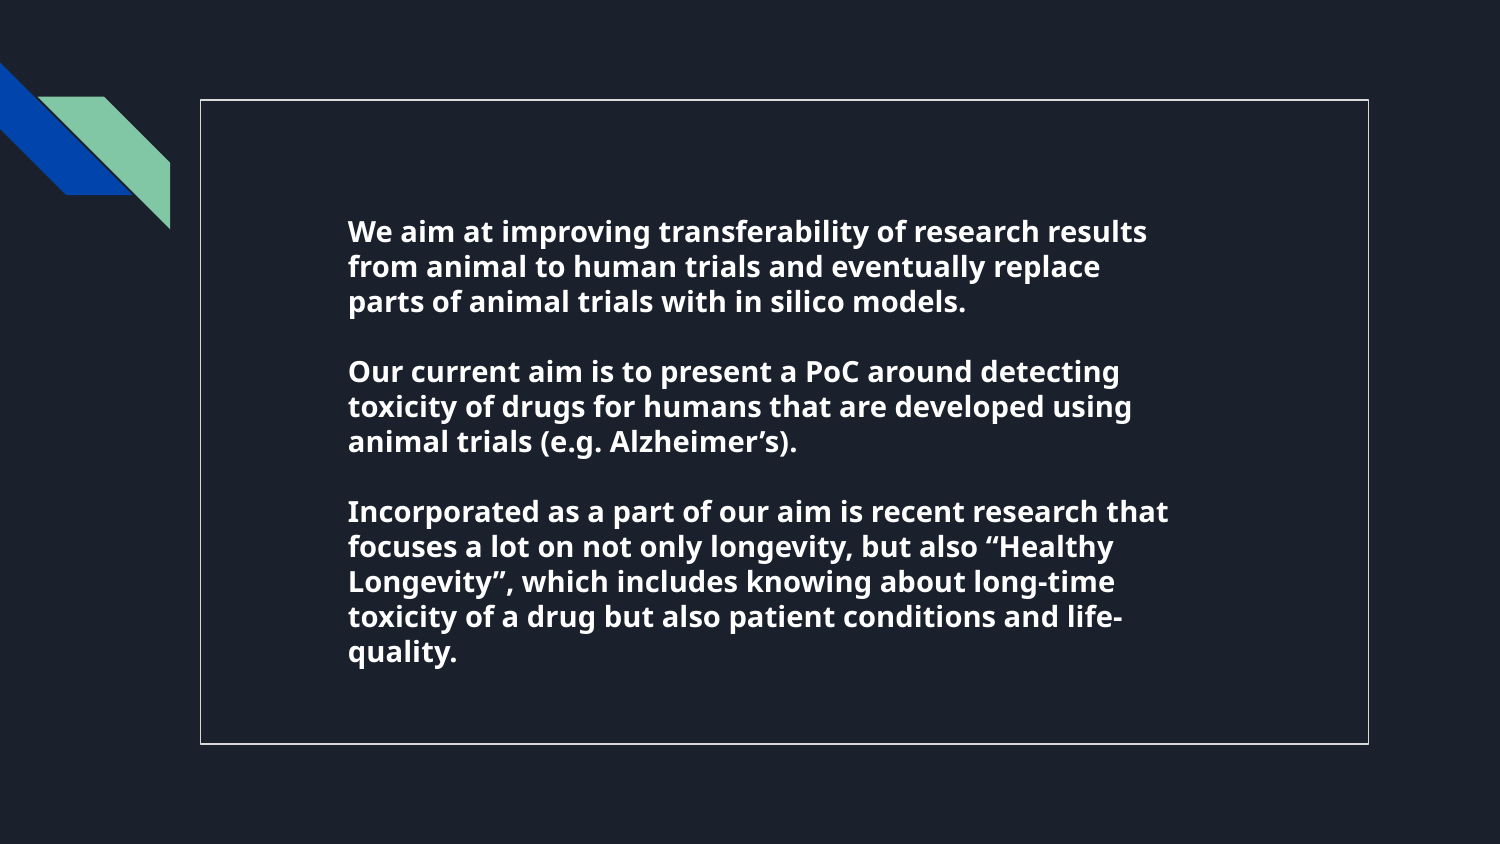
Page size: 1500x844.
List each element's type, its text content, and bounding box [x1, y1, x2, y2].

text_box We aim at improving transferability of research results from animal to human trials and eventually replace parts of animal trials with in silico models. Our current aim is to present a PoC around detecting toxicity of drugs for humans that are developed using animal trials (e.g. Alzheimer’s). Incorporated as a part of our aim is recent research that focuses a lot on not only longevity, but also “Healthy Longevity”, which includes knowing about long-time toxicity of a drug but also patient conditions and life-quality. [332, 198, 1201, 684]
title [200, 64, 1422, 215]
text_box [200, 99, 1369, 744]
